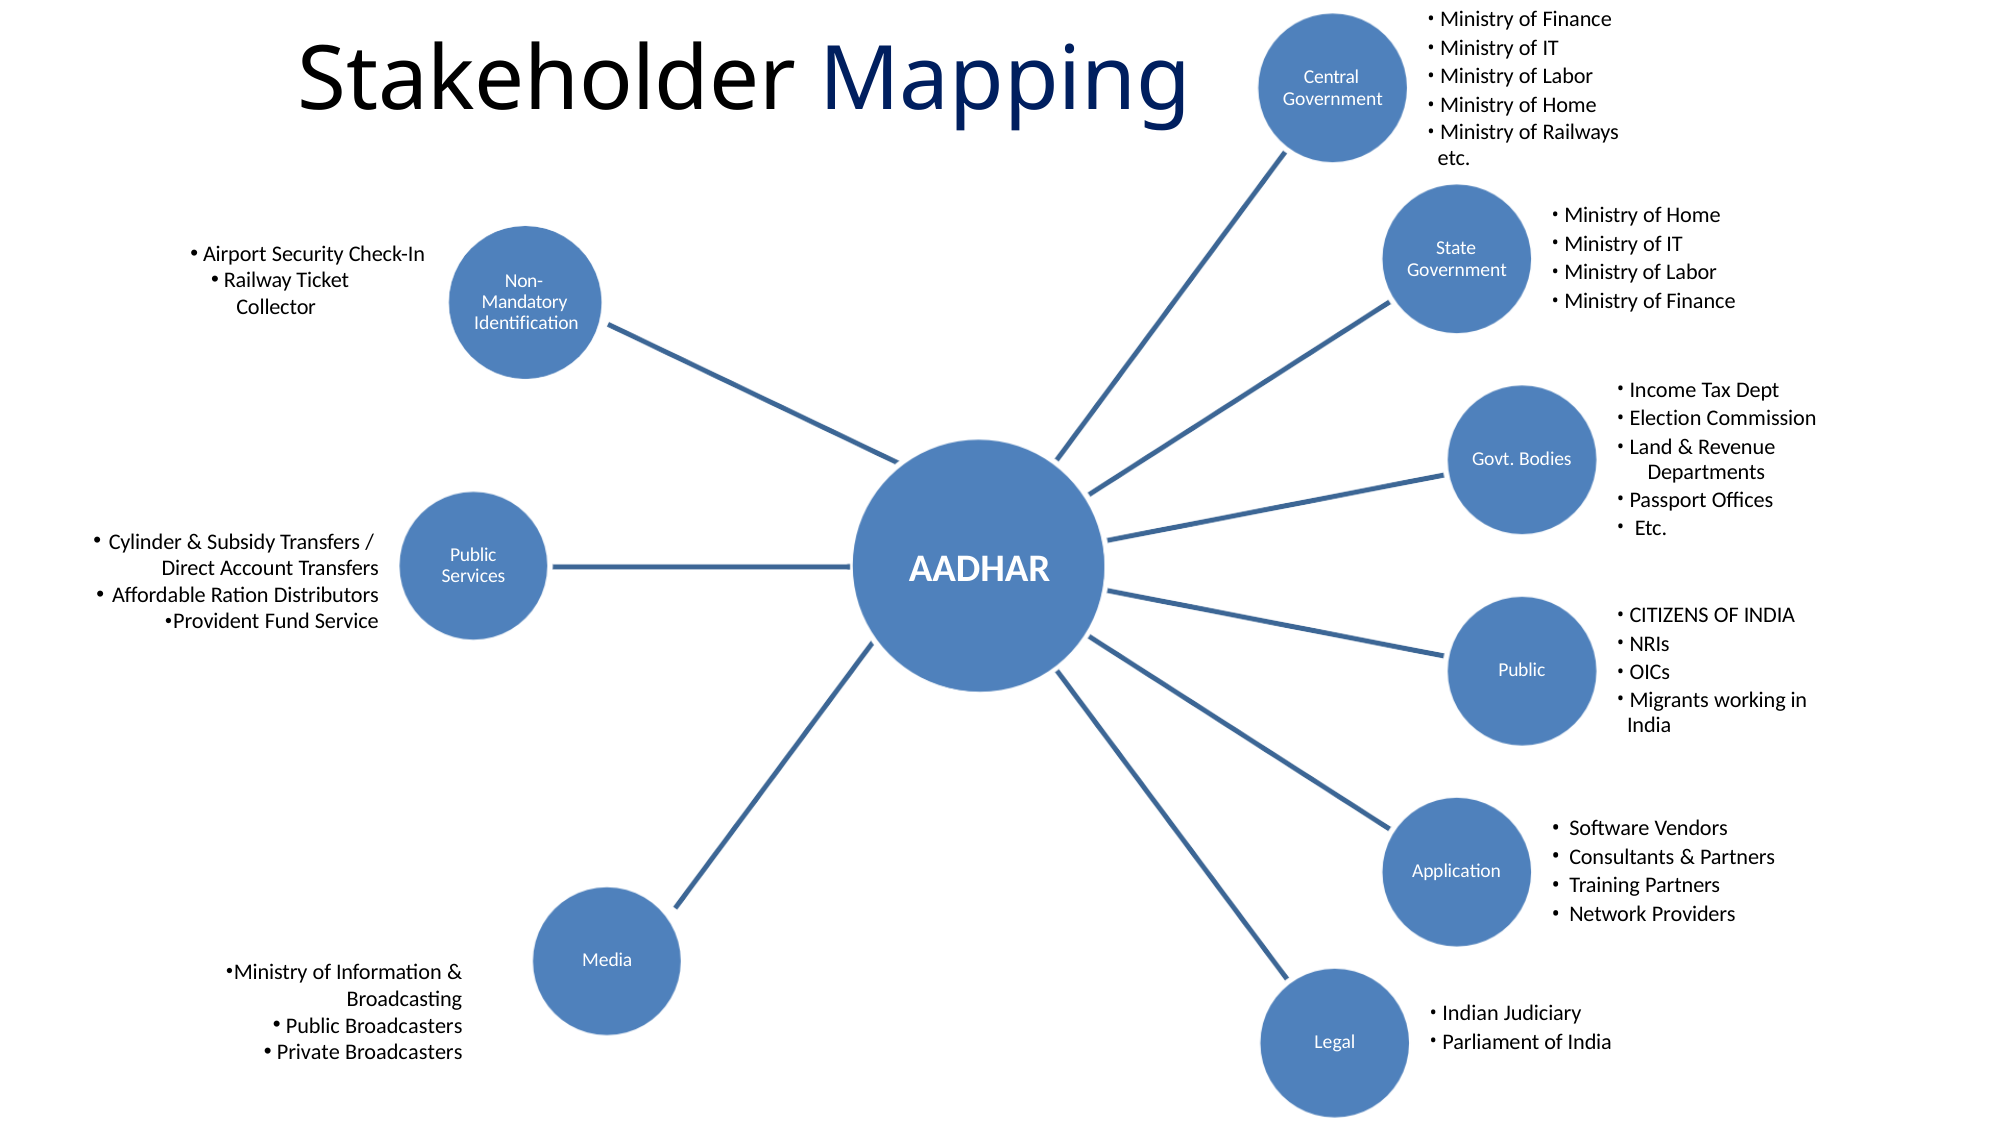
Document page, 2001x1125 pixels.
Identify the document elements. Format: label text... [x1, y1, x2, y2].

text_box State Government [1404, 231, 1510, 279]
text_box Indian Judiciary Parliament of India [1424, 993, 1615, 1055]
text_box Software Vendors [1546, 810, 1732, 837]
text_box Ministry of Home Ministry of IT Ministry of Labor Ministry of Finance [1546, 195, 1738, 315]
picture [394, 8, 1602, 1123]
text_box Ministry of Information & Broadcasting Public Broadcasters Private Broadcasters [218, 954, 464, 1066]
text_box Public Services [438, 539, 509, 587]
text_box Media [579, 944, 635, 971]
text_box Income Tax Dept Election Commission Land & Revenue Departments Passport Offices Etc. [1611, 370, 1818, 544]
text_box Legal [1311, 1026, 1358, 1053]
text_box Non- Mandatory Identification [470, 265, 581, 334]
text_box Central Government [1280, 61, 1385, 109]
title Stakeholder Mapping [295, 17, 1217, 128]
text_box Cylinder & Subsidy Transfers / Direct Account Transfers Affordable Ration Distributors Provident Fund Service [90, 524, 380, 635]
text_box CITIZENS OF INDIA NRIs OICs Migrants working in India [1611, 595, 1811, 739]
text_box Govt. Bodies [1469, 443, 1575, 470]
text_box AADHAR [906, 539, 1055, 590]
text_box Airport Security Check-In Railway Ticket Collector [185, 236, 429, 293]
text_box Application [1409, 855, 1504, 882]
text_box Public [1495, 654, 1549, 681]
text_box Ministry of Finance Ministry of IT Ministry of Labor Ministry of Home Ministry of Railways etc. [1422, 0, 1622, 172]
text_box Consultants & Partners Training Partners Network Providers [1546, 837, 1778, 928]
